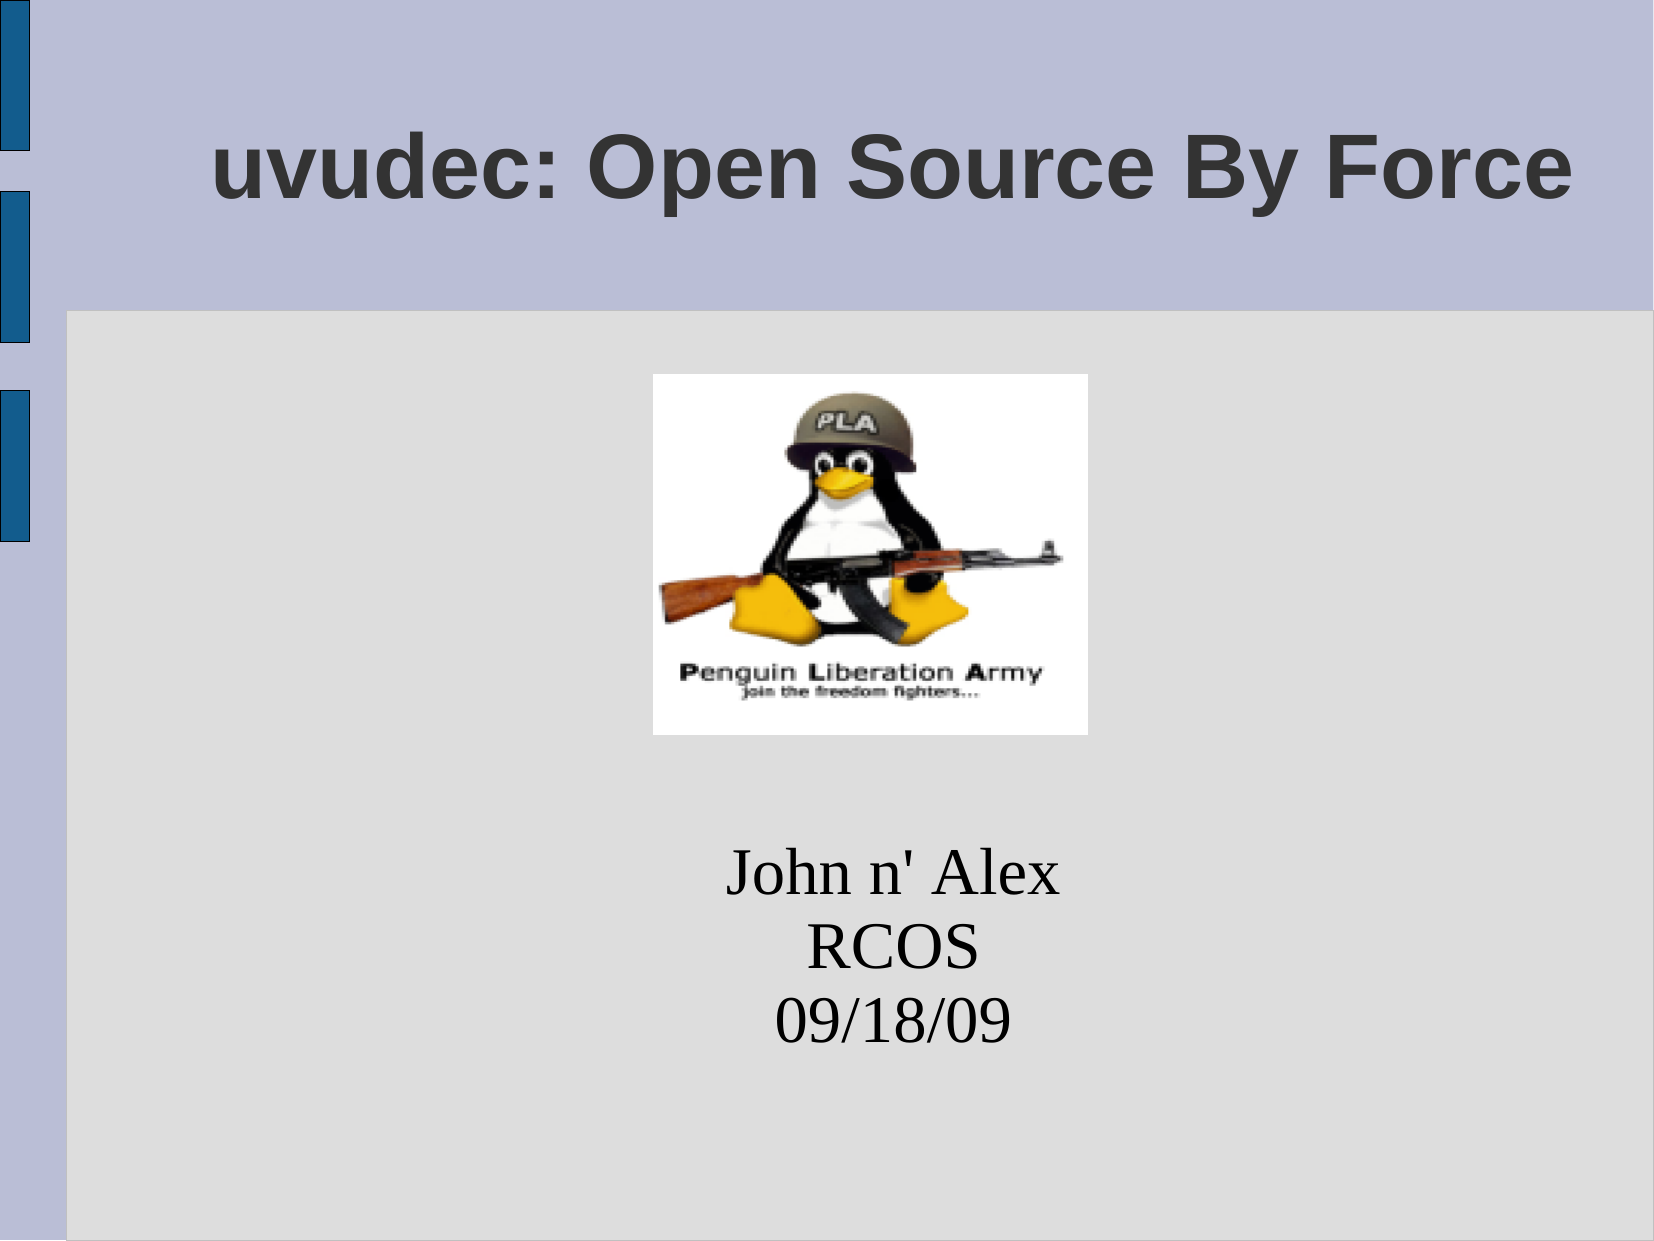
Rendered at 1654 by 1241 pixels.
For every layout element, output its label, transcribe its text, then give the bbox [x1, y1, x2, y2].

subtitle John n' Alex RCOS 09/18/09 [187, 562, 1600, 1241]
title uvudec: Open Source By Force [187, 70, 1600, 263]
picture [653, 374, 1088, 735]
